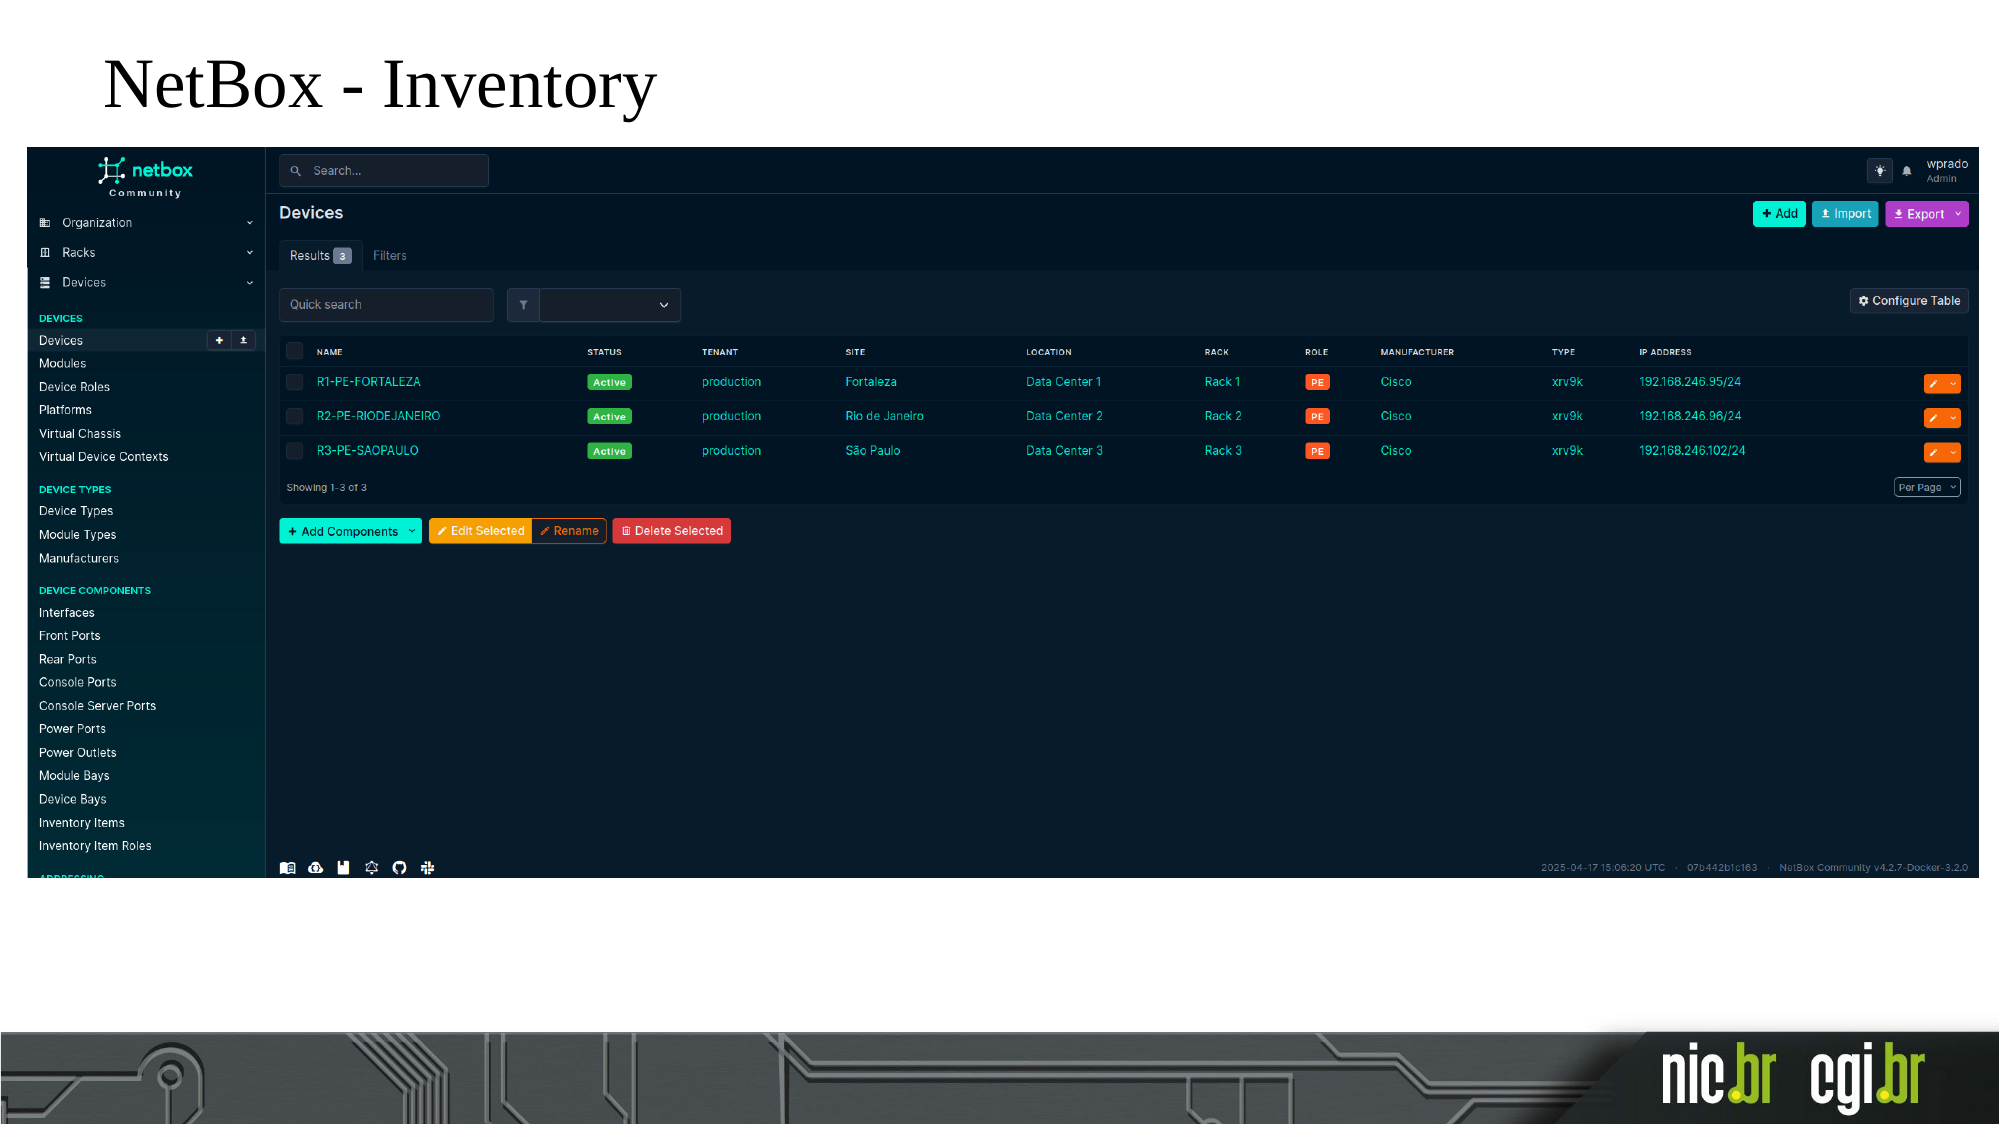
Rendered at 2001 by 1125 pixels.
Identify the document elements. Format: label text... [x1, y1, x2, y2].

title NetBox - Inventory [78, 36, 1923, 122]
picture [0, 0, 1999, 1124]
